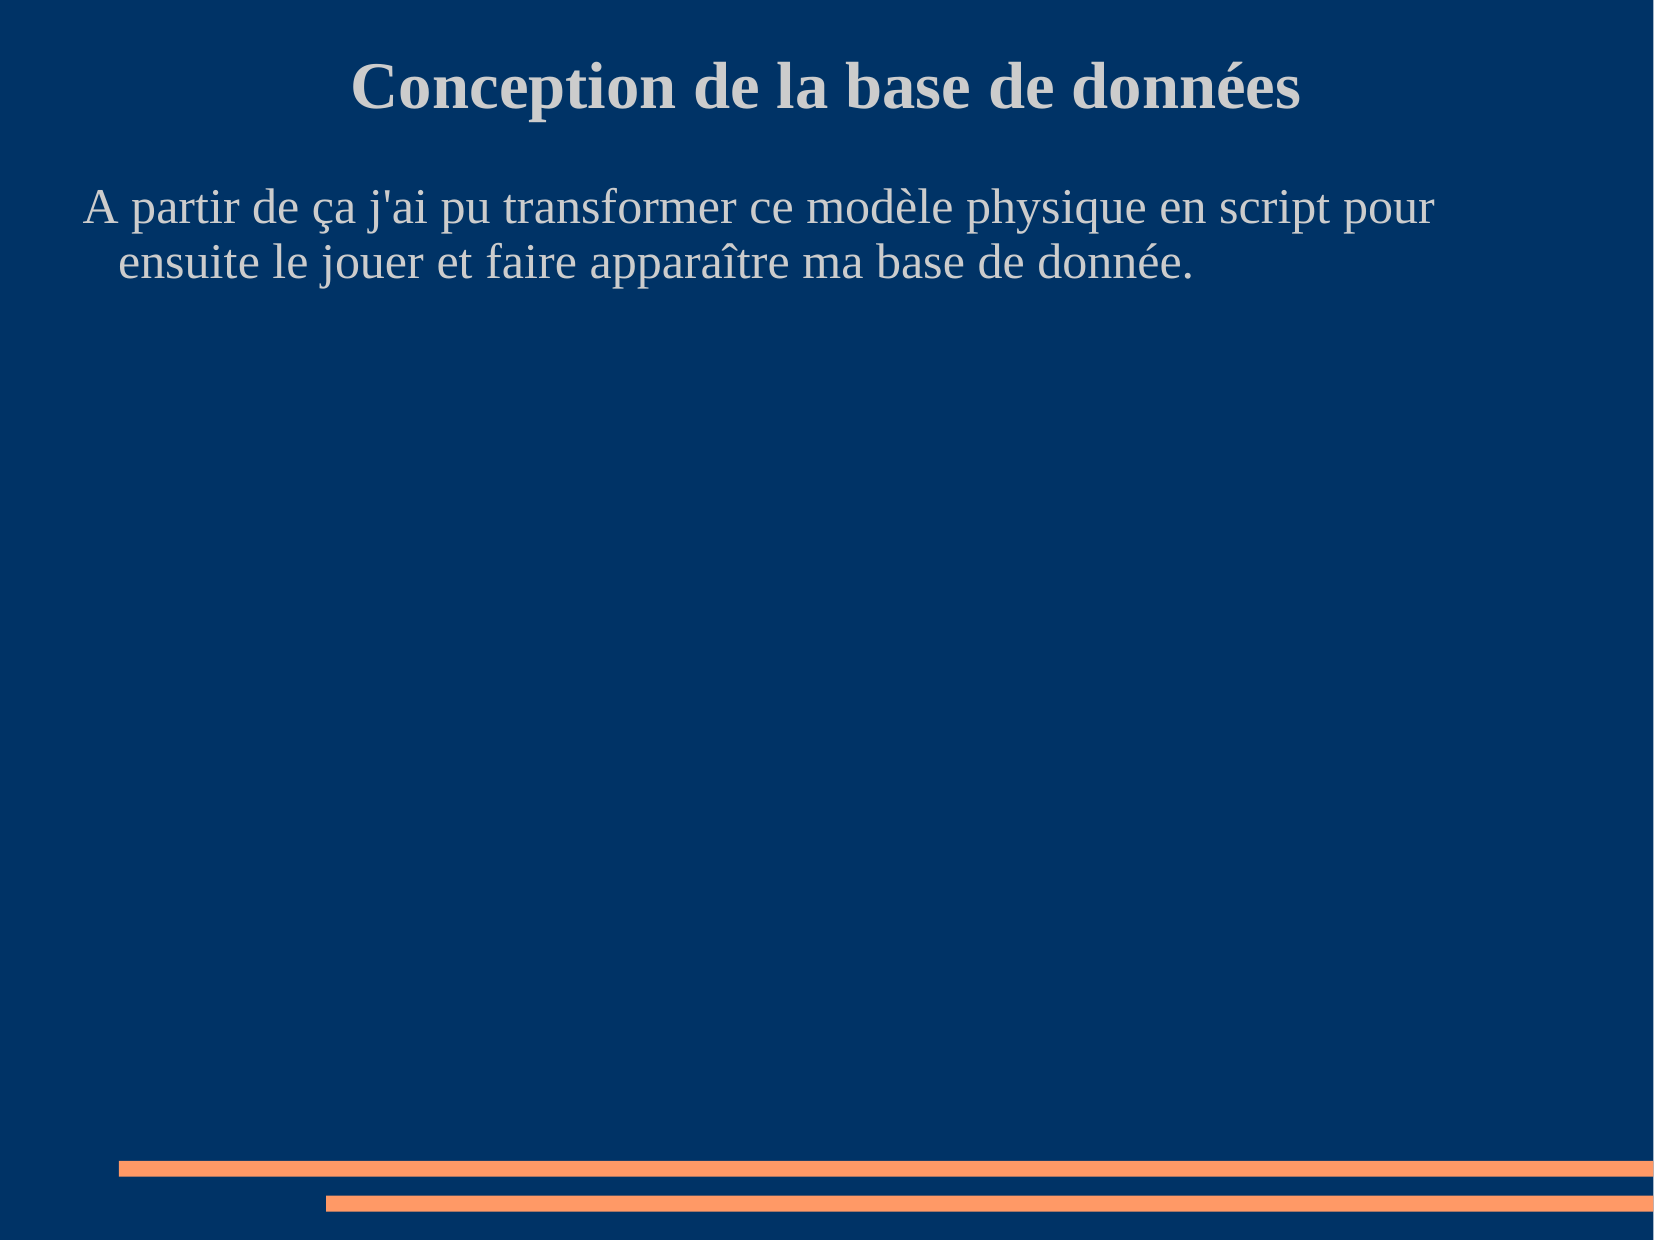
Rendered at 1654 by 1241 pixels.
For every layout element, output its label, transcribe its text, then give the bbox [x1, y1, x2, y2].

subtitle Conception de la base de données A partir de ça j'ai pu transformer ce modèle physique en script pour ensuite le jouer et faire apparaître ma base de donnée. [82, 49, 1571, 1109]
